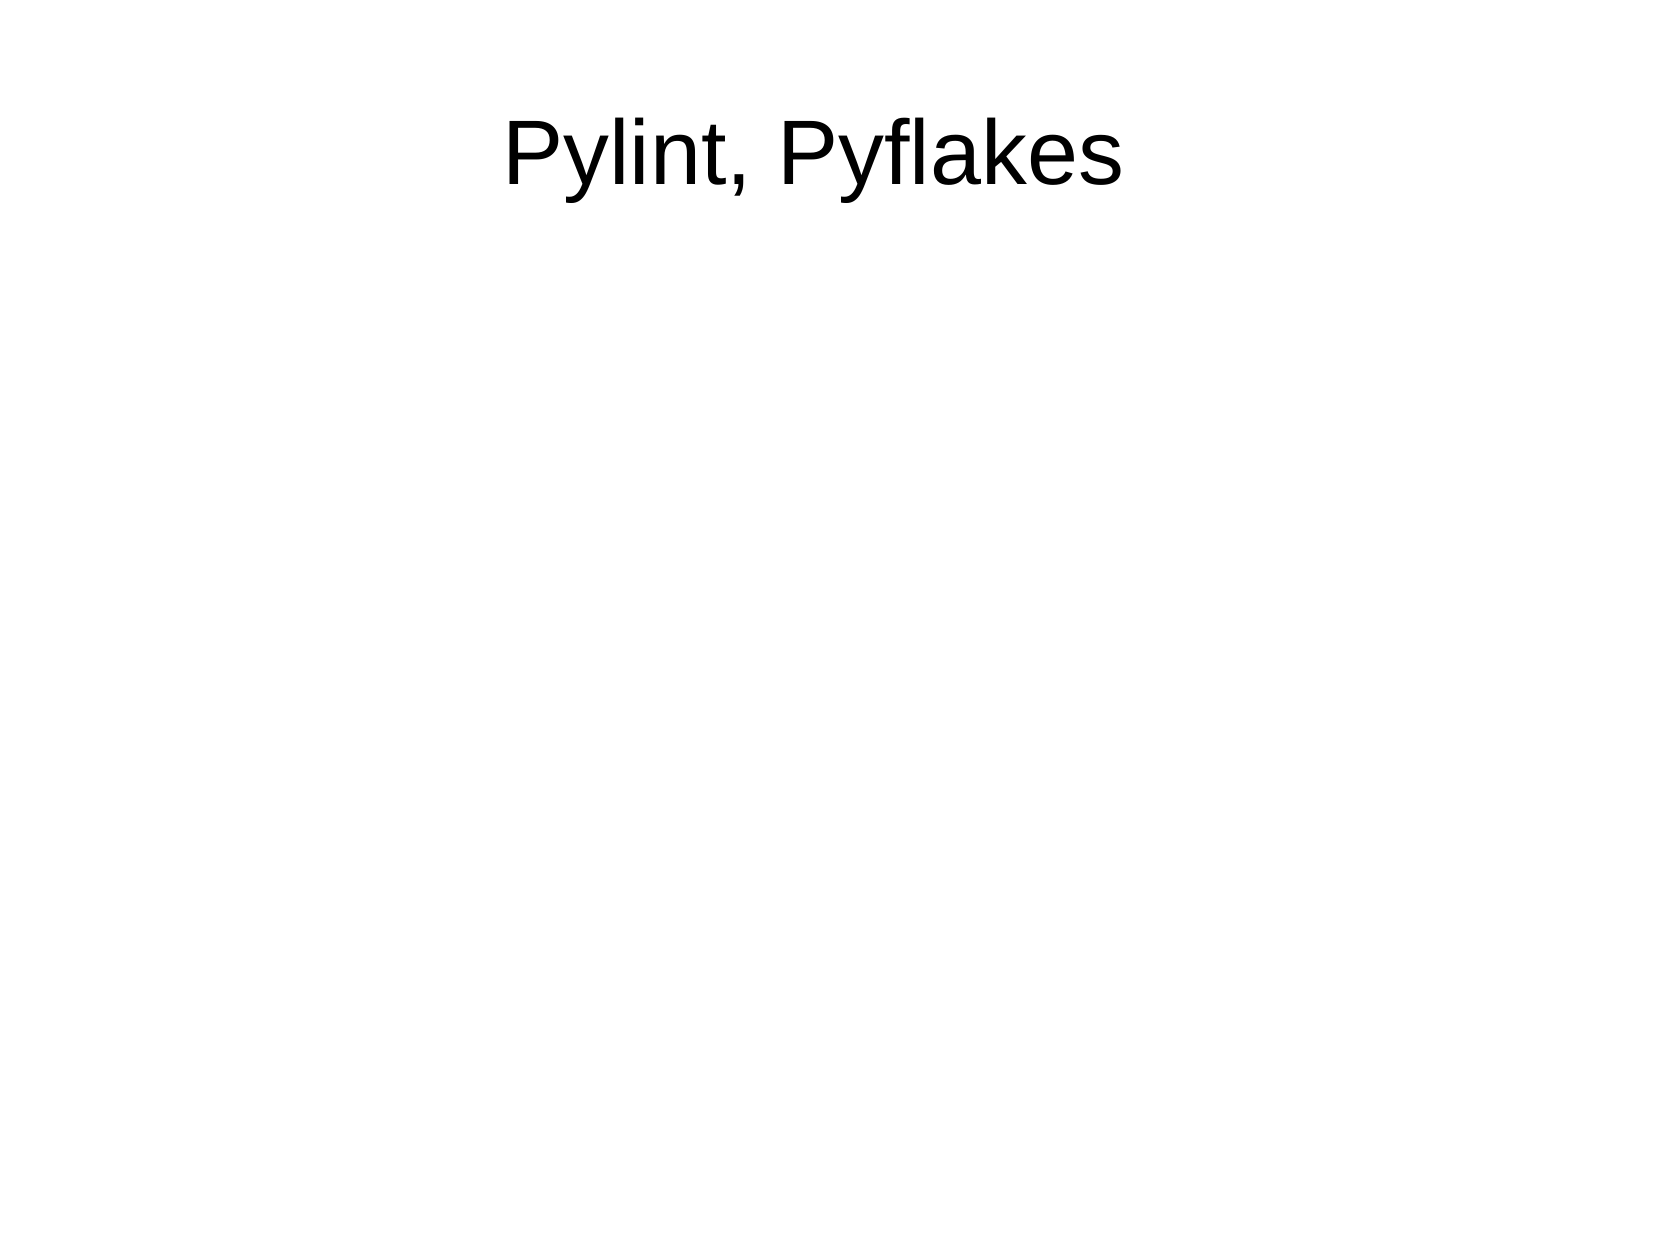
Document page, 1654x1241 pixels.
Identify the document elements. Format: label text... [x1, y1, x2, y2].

title Pylint, Pyflakes [82, 49, 1571, 257]
